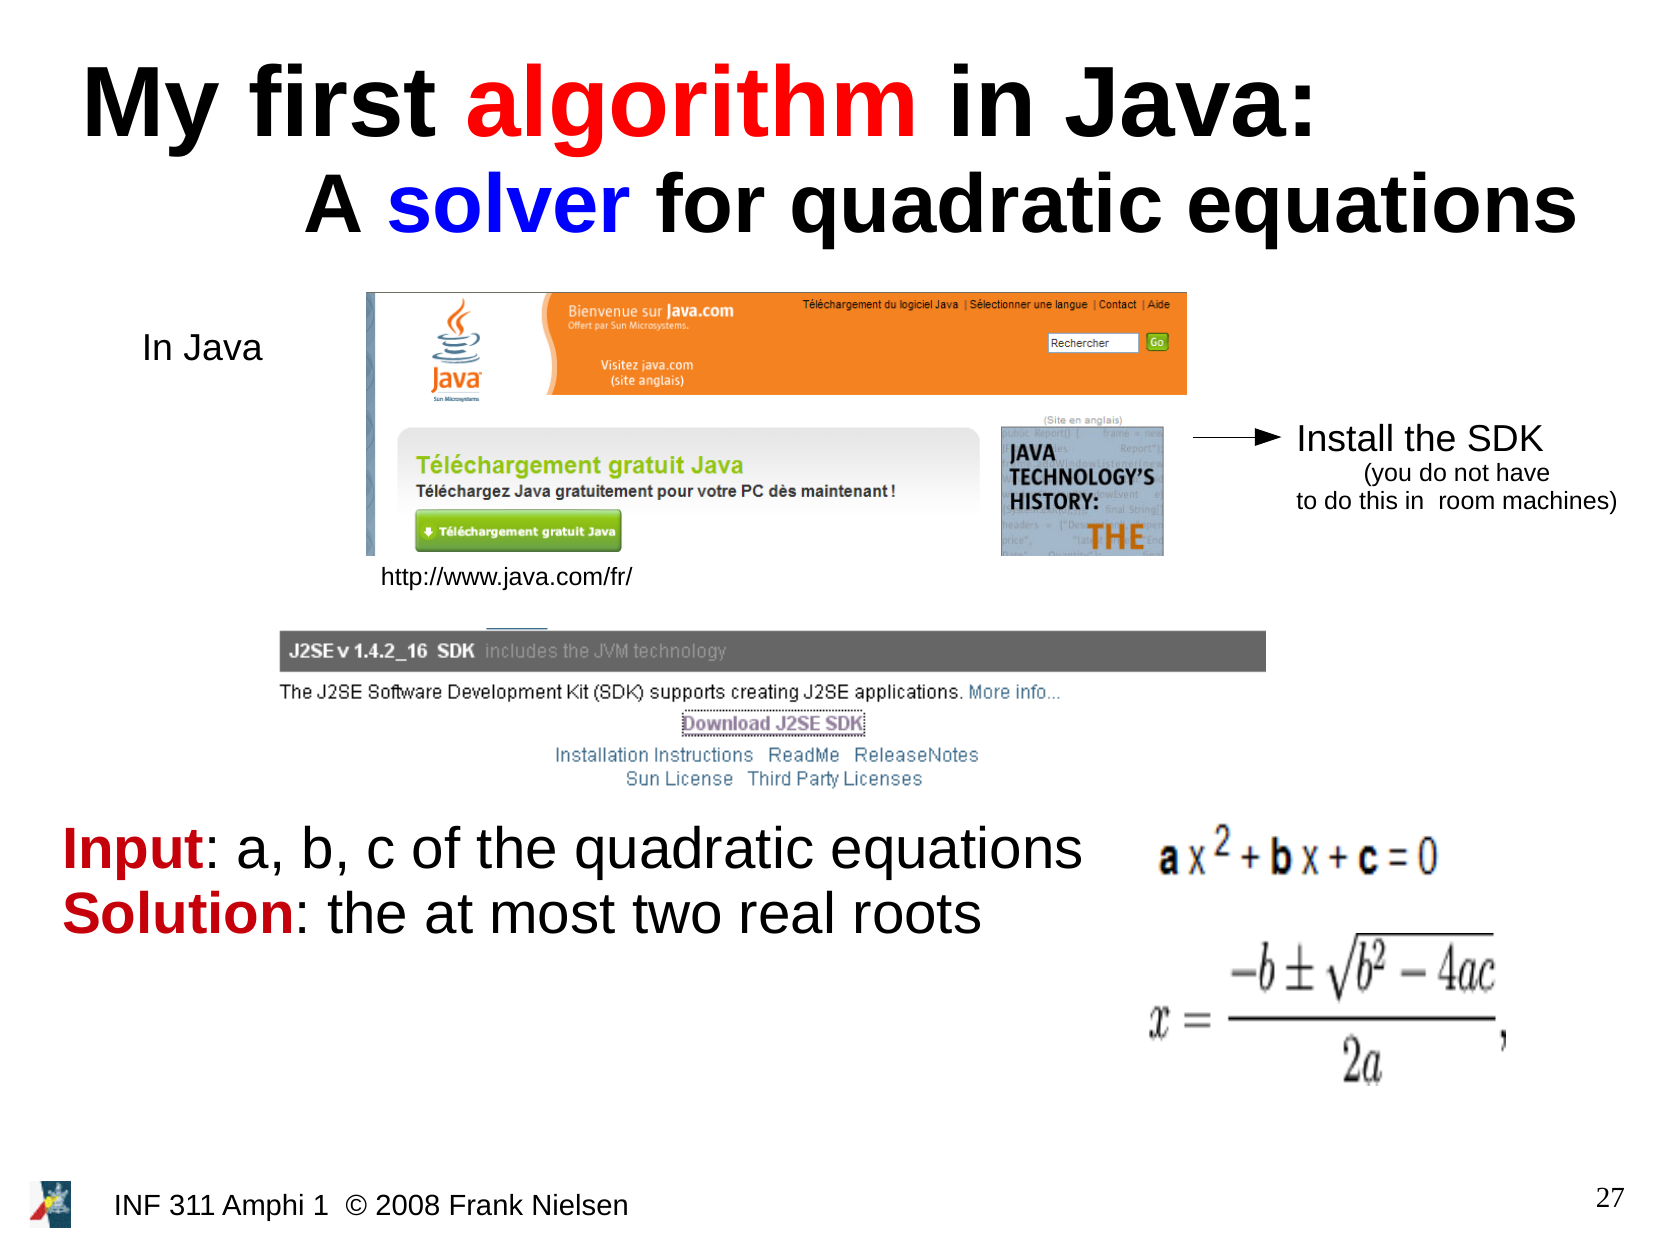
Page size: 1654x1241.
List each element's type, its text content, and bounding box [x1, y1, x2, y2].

picture [366, 292, 1187, 556]
text_box Install the SDK (you do not have to do this in room machines) [1281, 409, 1634, 523]
text_box My first algorithm in Java: A solver for quadratic equations [67, 38, 1625, 259]
picture [1149, 933, 1506, 1086]
text_box Input: a, b, c of the quadratic equations Solution: the at most two real roots [47, 808, 1100, 957]
text_box http://www.java.com/fr/ [366, 555, 648, 598]
text_box In Java [127, 318, 278, 376]
picture [277, 628, 1506, 928]
picture [29, 1181, 71, 1228]
